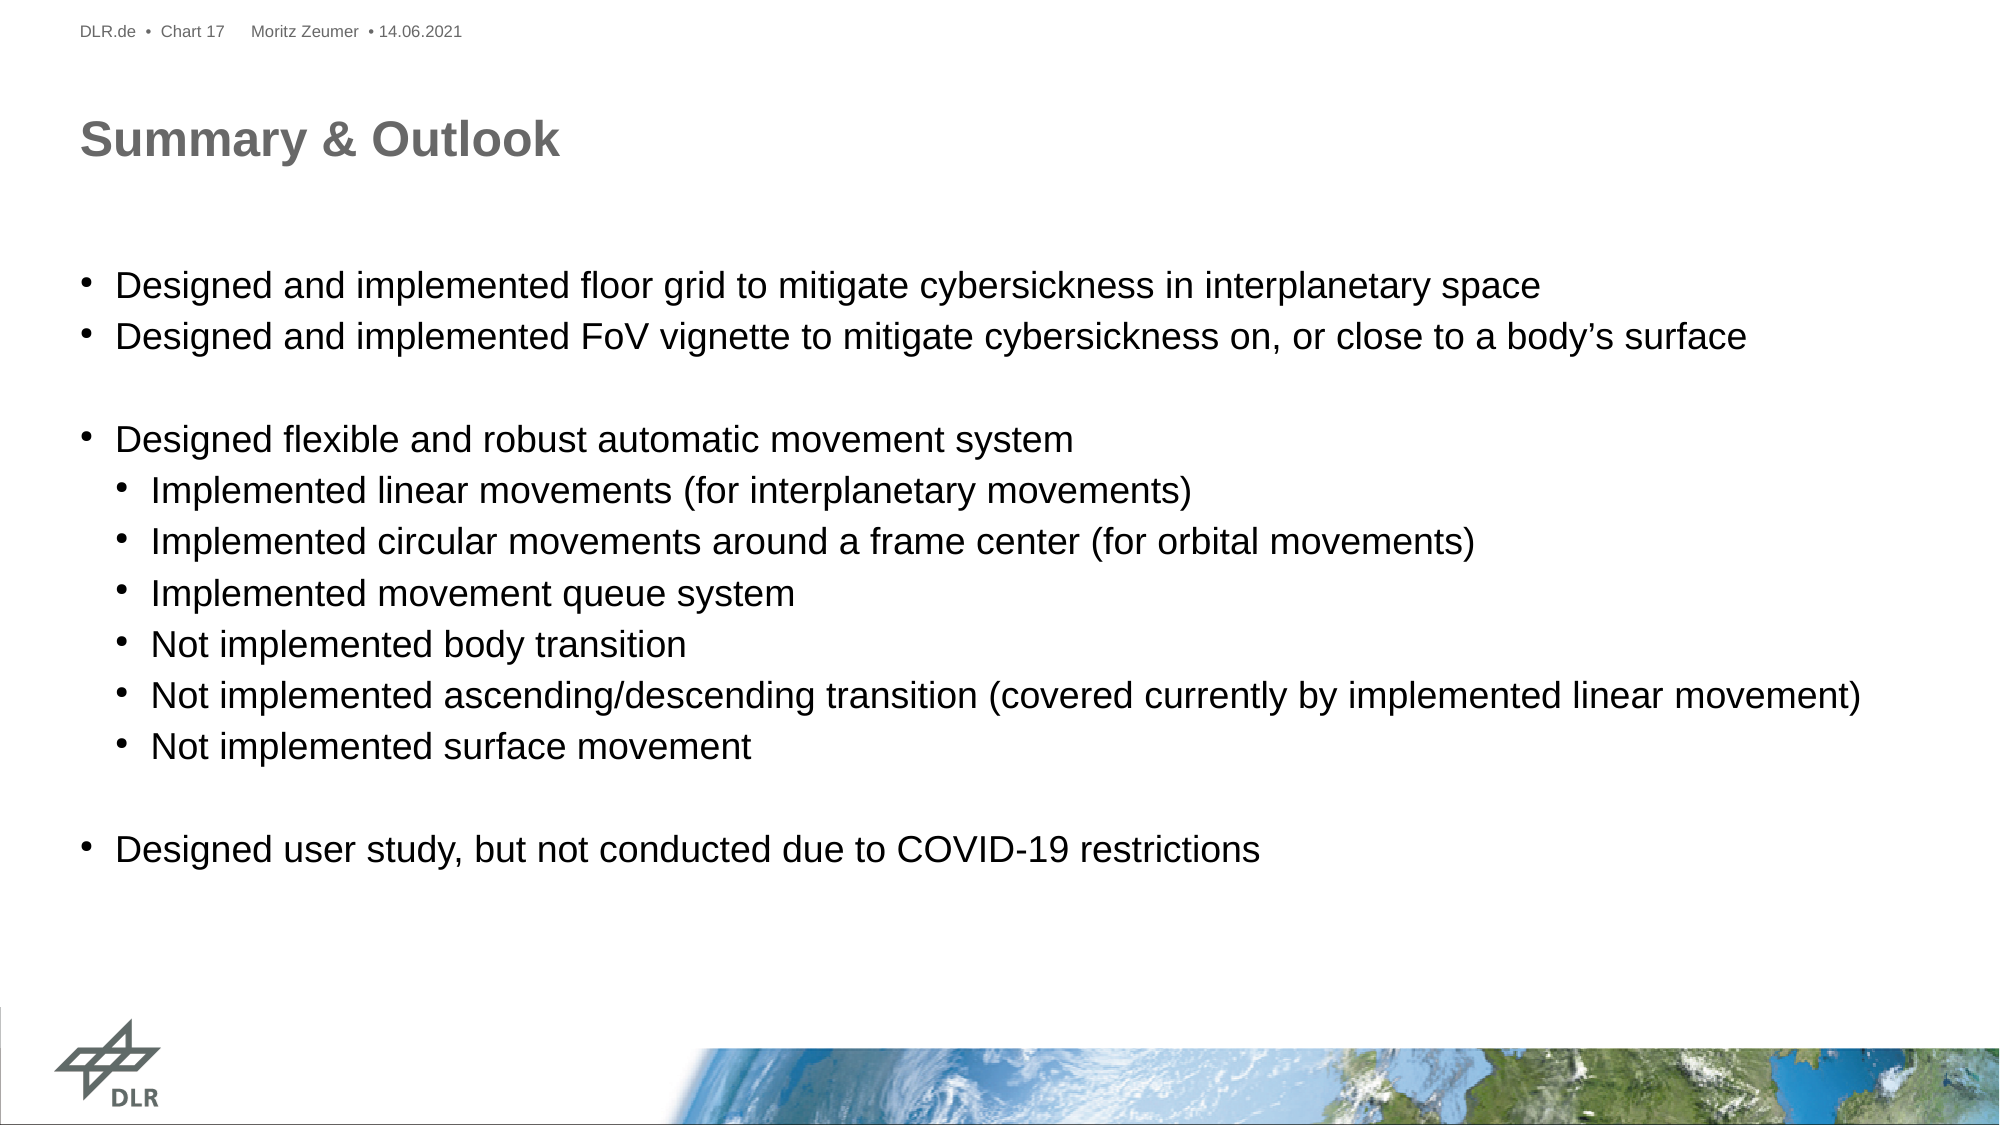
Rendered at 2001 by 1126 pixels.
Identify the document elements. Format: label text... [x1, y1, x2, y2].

text_box Moritz Zeumer • 14.06.2021 [251, 20, 1921, 45]
text_box Designed and implemented floor grid to mitigate cybersickness in interplanetary space Designed and implemented FoV vignette to mitigate cybersickness on, or close to a body’s surface Designed flexible and robust automatic movement system Implemented linear movements (for interplanetary movements) Implemented circular movements around a frame center (for orbital movements) Implemented movement queue system Not implemented body transition Not implemented ascending/descending transition (covered currently by implemented linear movement) Not implemented surface movement Designed user study, but not conducted due to COVID-19 restrictions [79, 261, 1921, 973]
text_box Summary & Outlook [79, 106, 1921, 228]
text_box DLR.de • Chart <number> [79, 20, 251, 45]
